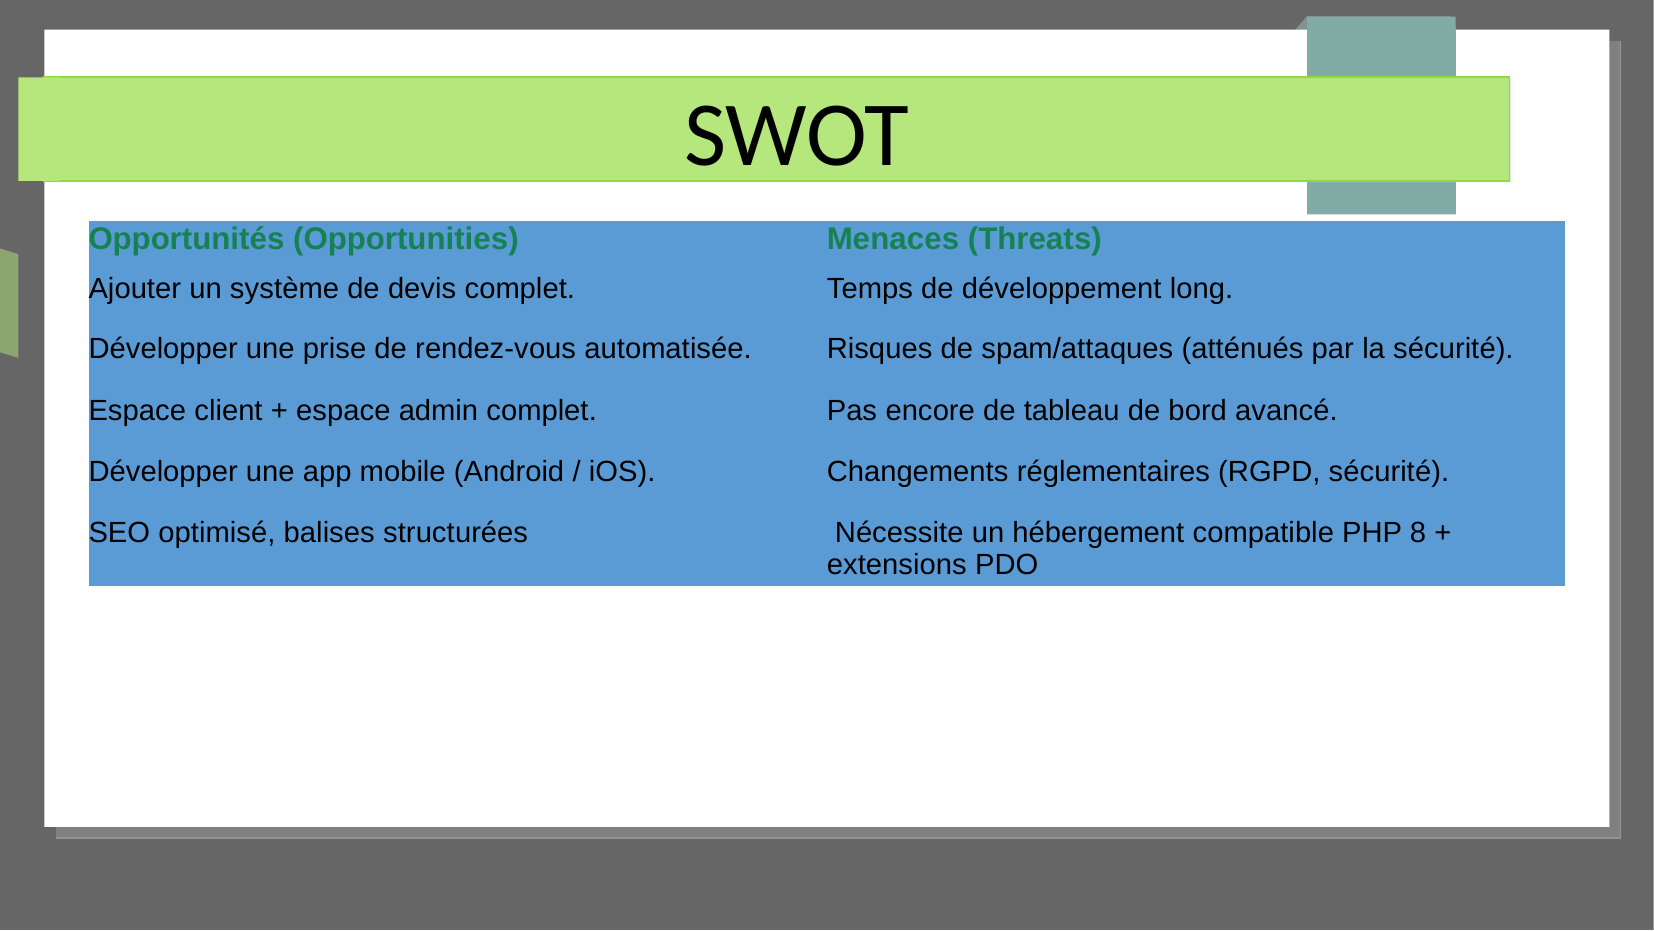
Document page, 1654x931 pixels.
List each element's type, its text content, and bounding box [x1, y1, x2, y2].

table_cell Risques de spam/attaques (atténués par la sécurité). [827, 333, 1565, 394]
table_cell Pas encore de tableau de bord avancé. [827, 394, 1565, 455]
table_cell Développer une app mobile (Android / iOS). [89, 455, 827, 516]
table_cell Développer une prise de rendez-vous automatisée. [89, 333, 827, 394]
table_cell Changements réglementaires (RGPD, sécurité). [827, 455, 1565, 516]
table_cell Nécessite un hébergement compatible PHP 8 + extensions PDO [827, 516, 1565, 586]
table_header Opportunités (Opportunities) [89, 221, 827, 272]
title SWOT [88, 73, 1506, 178]
table_header Menaces (Threats) [827, 221, 1565, 272]
table_cell SEO optimisé, balises structurées [89, 516, 827, 586]
table_cell Espace client + espace admin complet. [89, 394, 827, 455]
table_cell Ajouter un système de devis complet. [89, 272, 827, 333]
table_cell Temps de développement long. [827, 272, 1565, 333]
